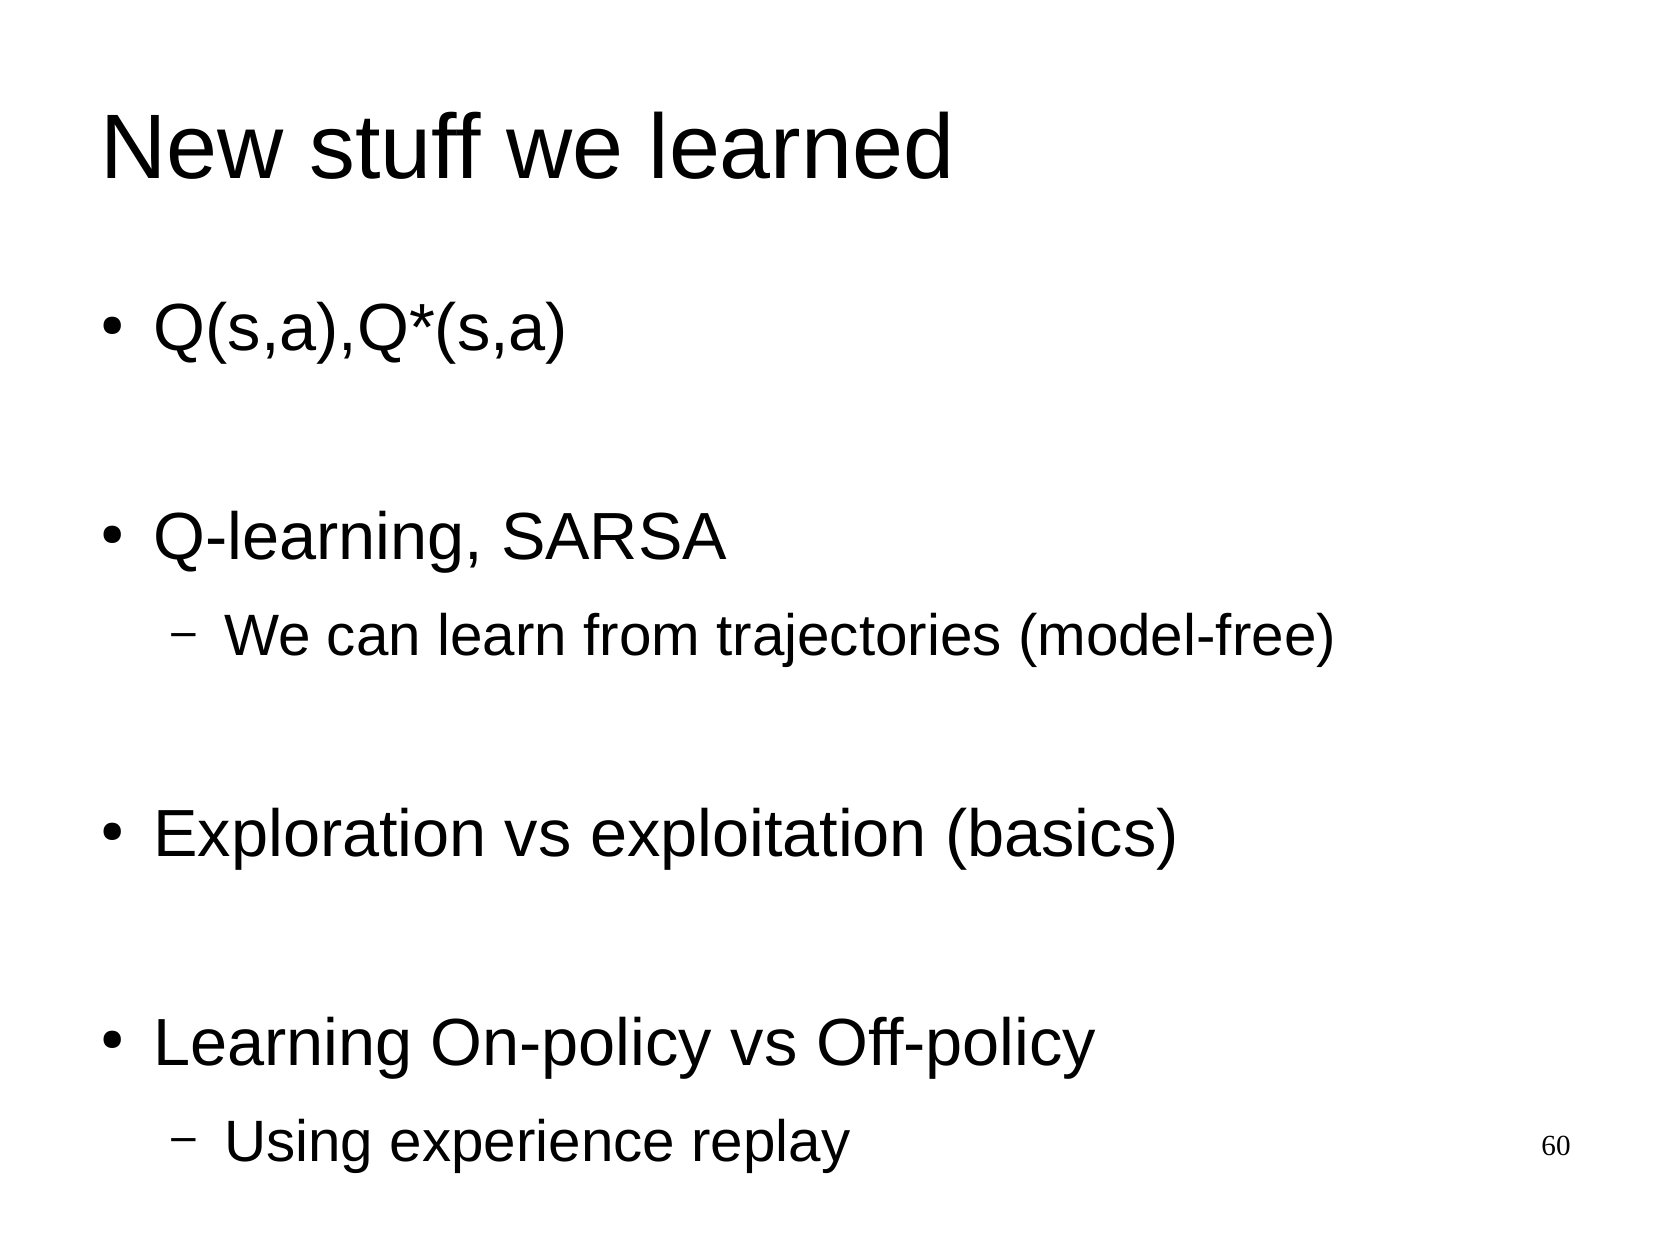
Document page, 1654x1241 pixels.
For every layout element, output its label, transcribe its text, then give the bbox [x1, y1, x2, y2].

title New stuff we learned [100, 43, 1589, 251]
list Q(s,a),Q*(s,a) Q-learning, SARSA We can learn from trajectories (model-free) Exploration vs exploitation (basics) Learning On-policy vs Off-policy Using experience replay [82, 290, 1571, 1241]
